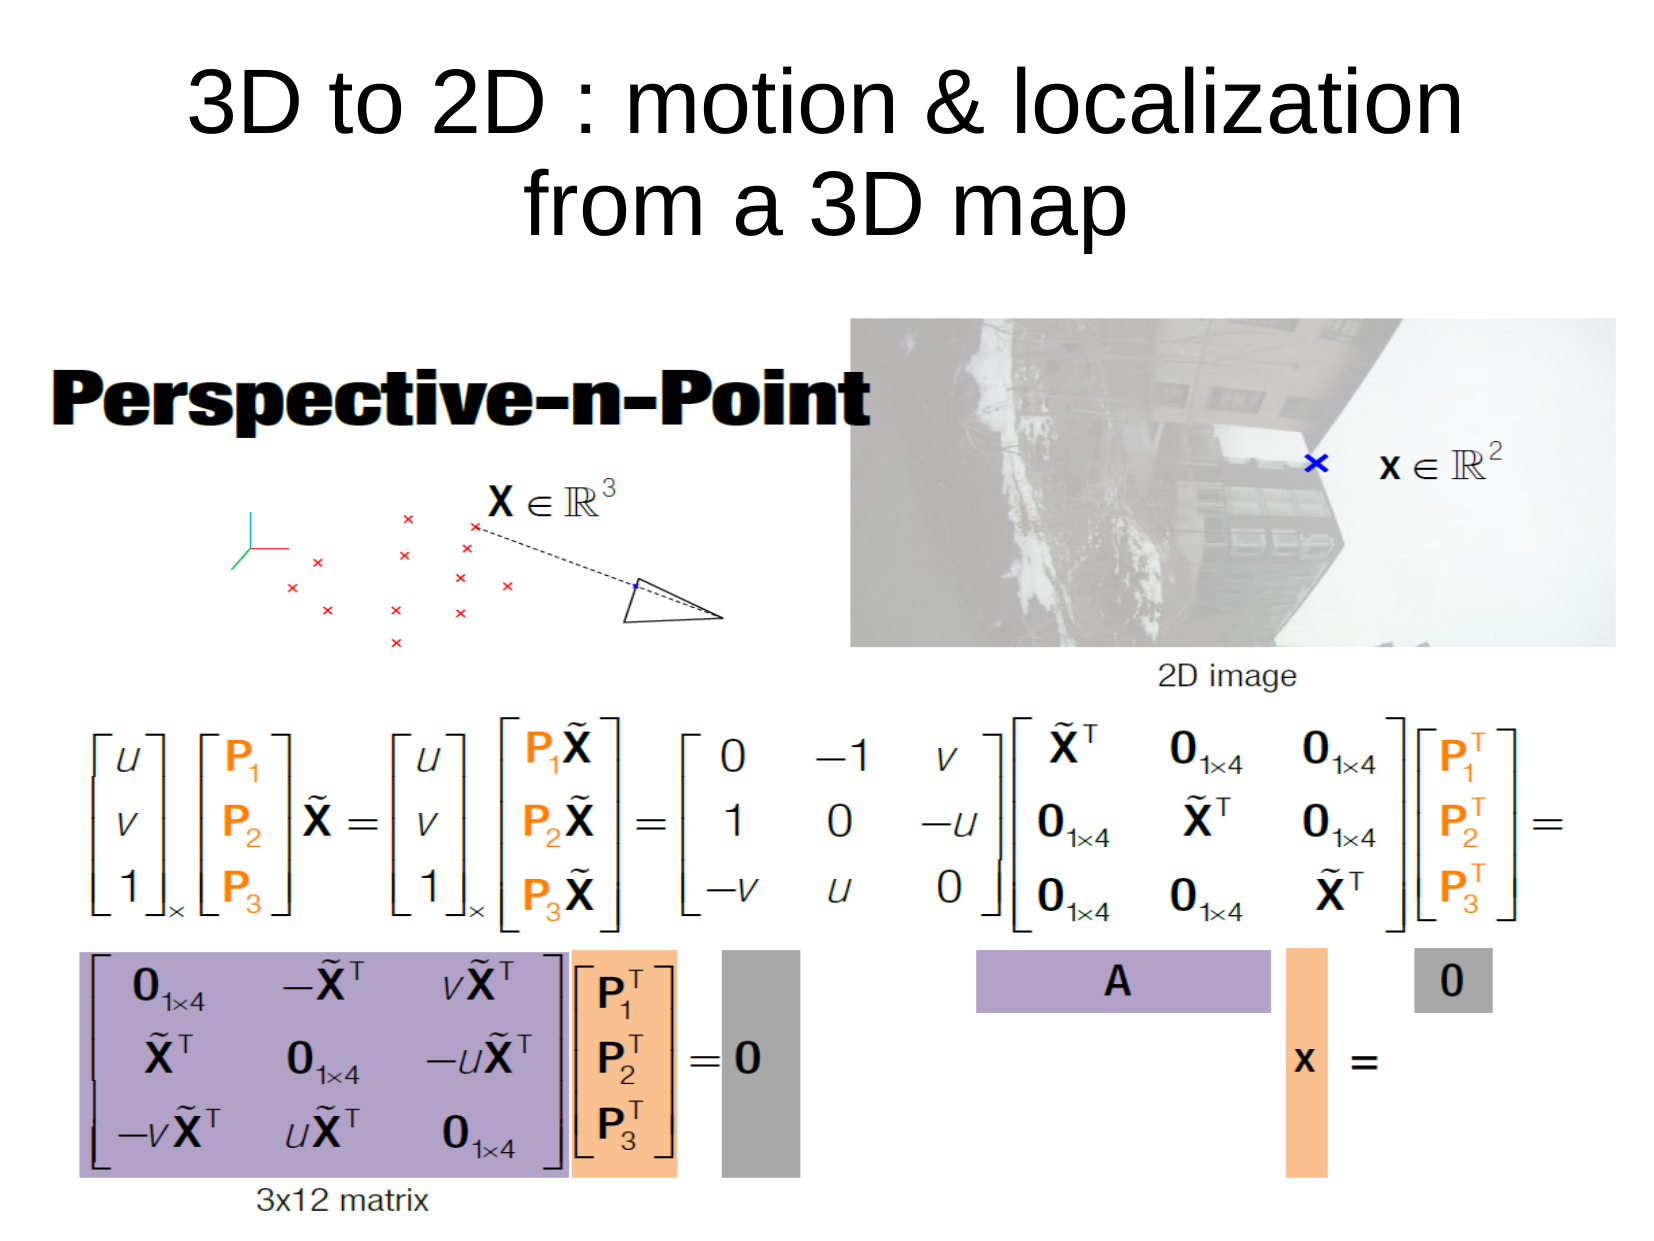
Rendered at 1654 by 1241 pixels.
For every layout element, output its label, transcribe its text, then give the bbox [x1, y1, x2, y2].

picture [35, 305, 1635, 1217]
title 3D to 2D : motion & localization from a 3D map [82, 49, 1571, 257]
